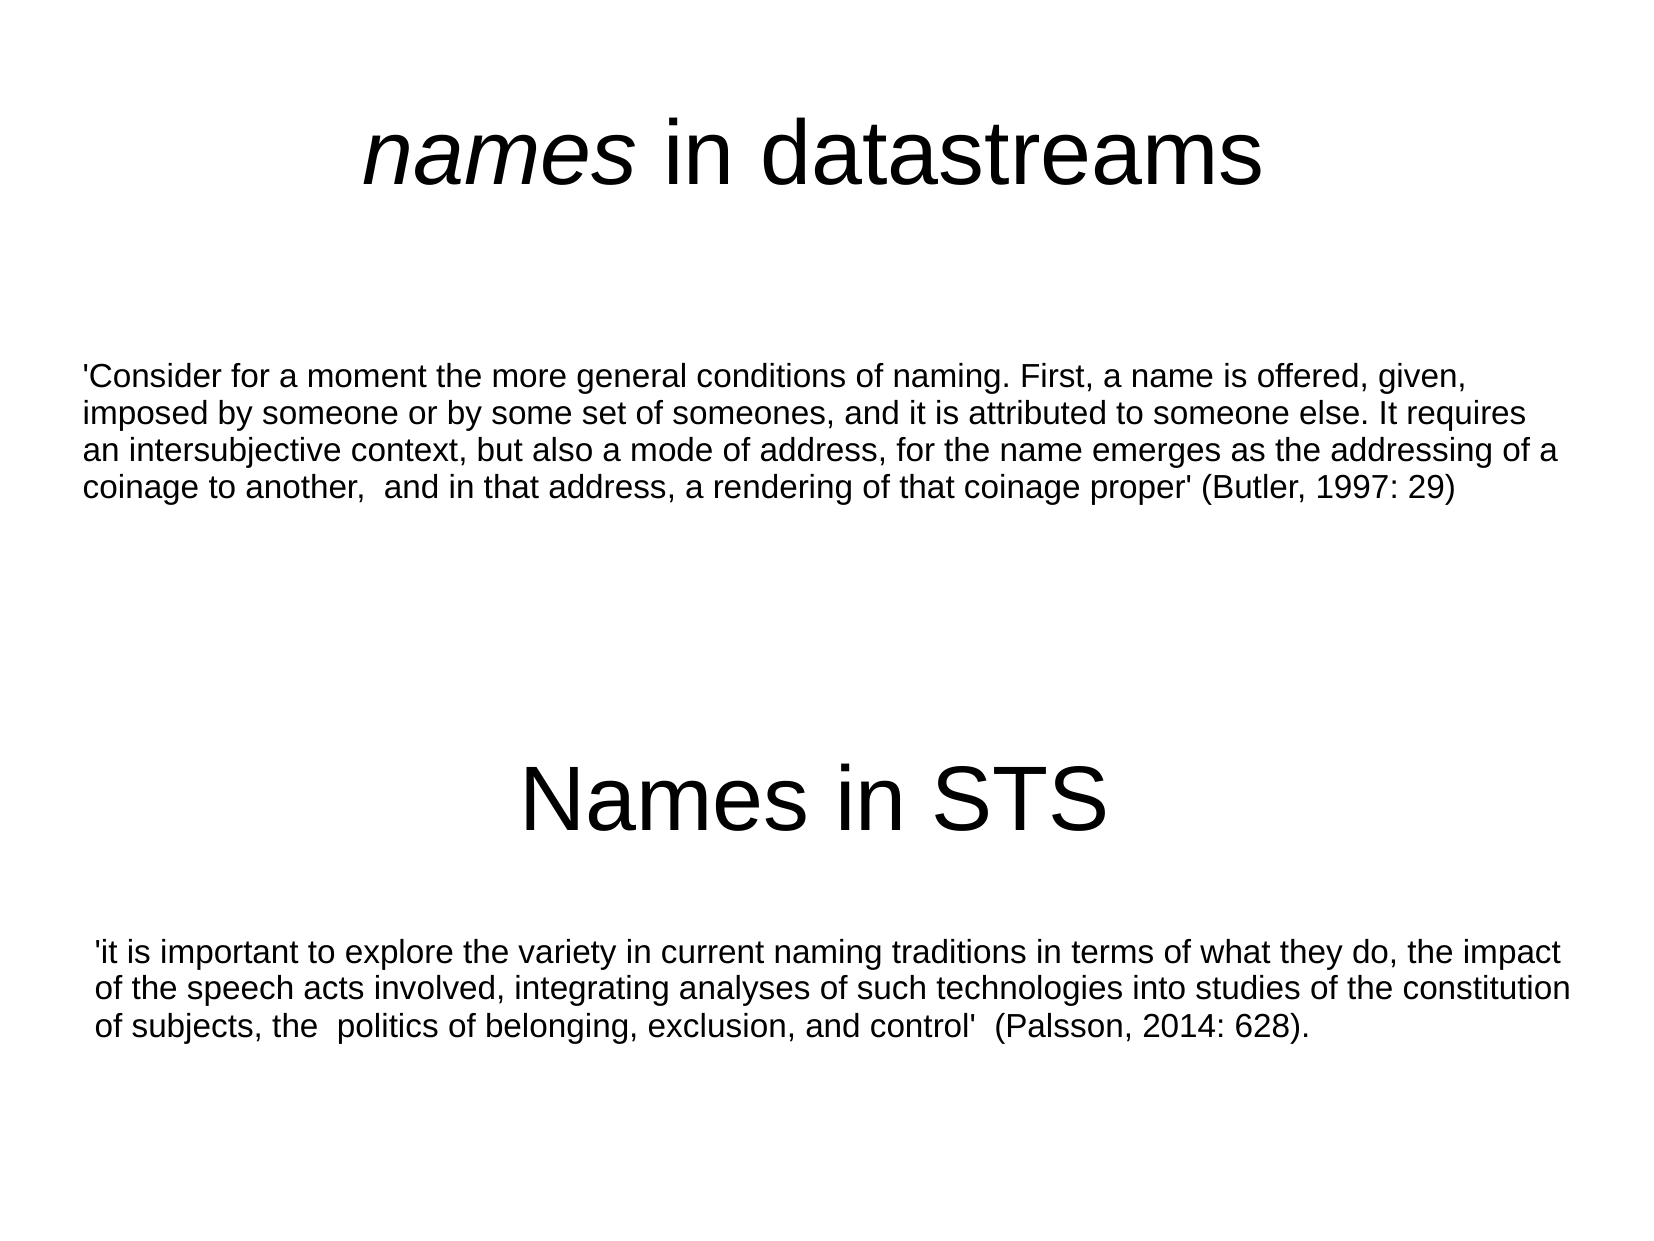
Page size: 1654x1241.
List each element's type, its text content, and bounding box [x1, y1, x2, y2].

title names in datastreams [82, 49, 1571, 257]
subtitle 'Consider for a moment the more general conditions of naming. First, a name is offered, given, imposed by someone or by some set of someones, and it is attributed to someone else. It requires an intersubjective context, but also a mode of address, for the name emerges as the addressing of a coinage to another, and in that address, a rendering of that coinage proper' (Butler, 1997: 29) [82, 290, 1571, 721]
title Names in STS [70, 747, 1560, 851]
list 'it is important to explore the variety in current naming traditions in terms of what they do, the impact of the speech acts involved, integrating analyses of such technologies into studies of the constitution of subjects, the politics of belonging, exclusion, and control' (Palsson, 2014: 628). [94, 933, 1583, 1203]
